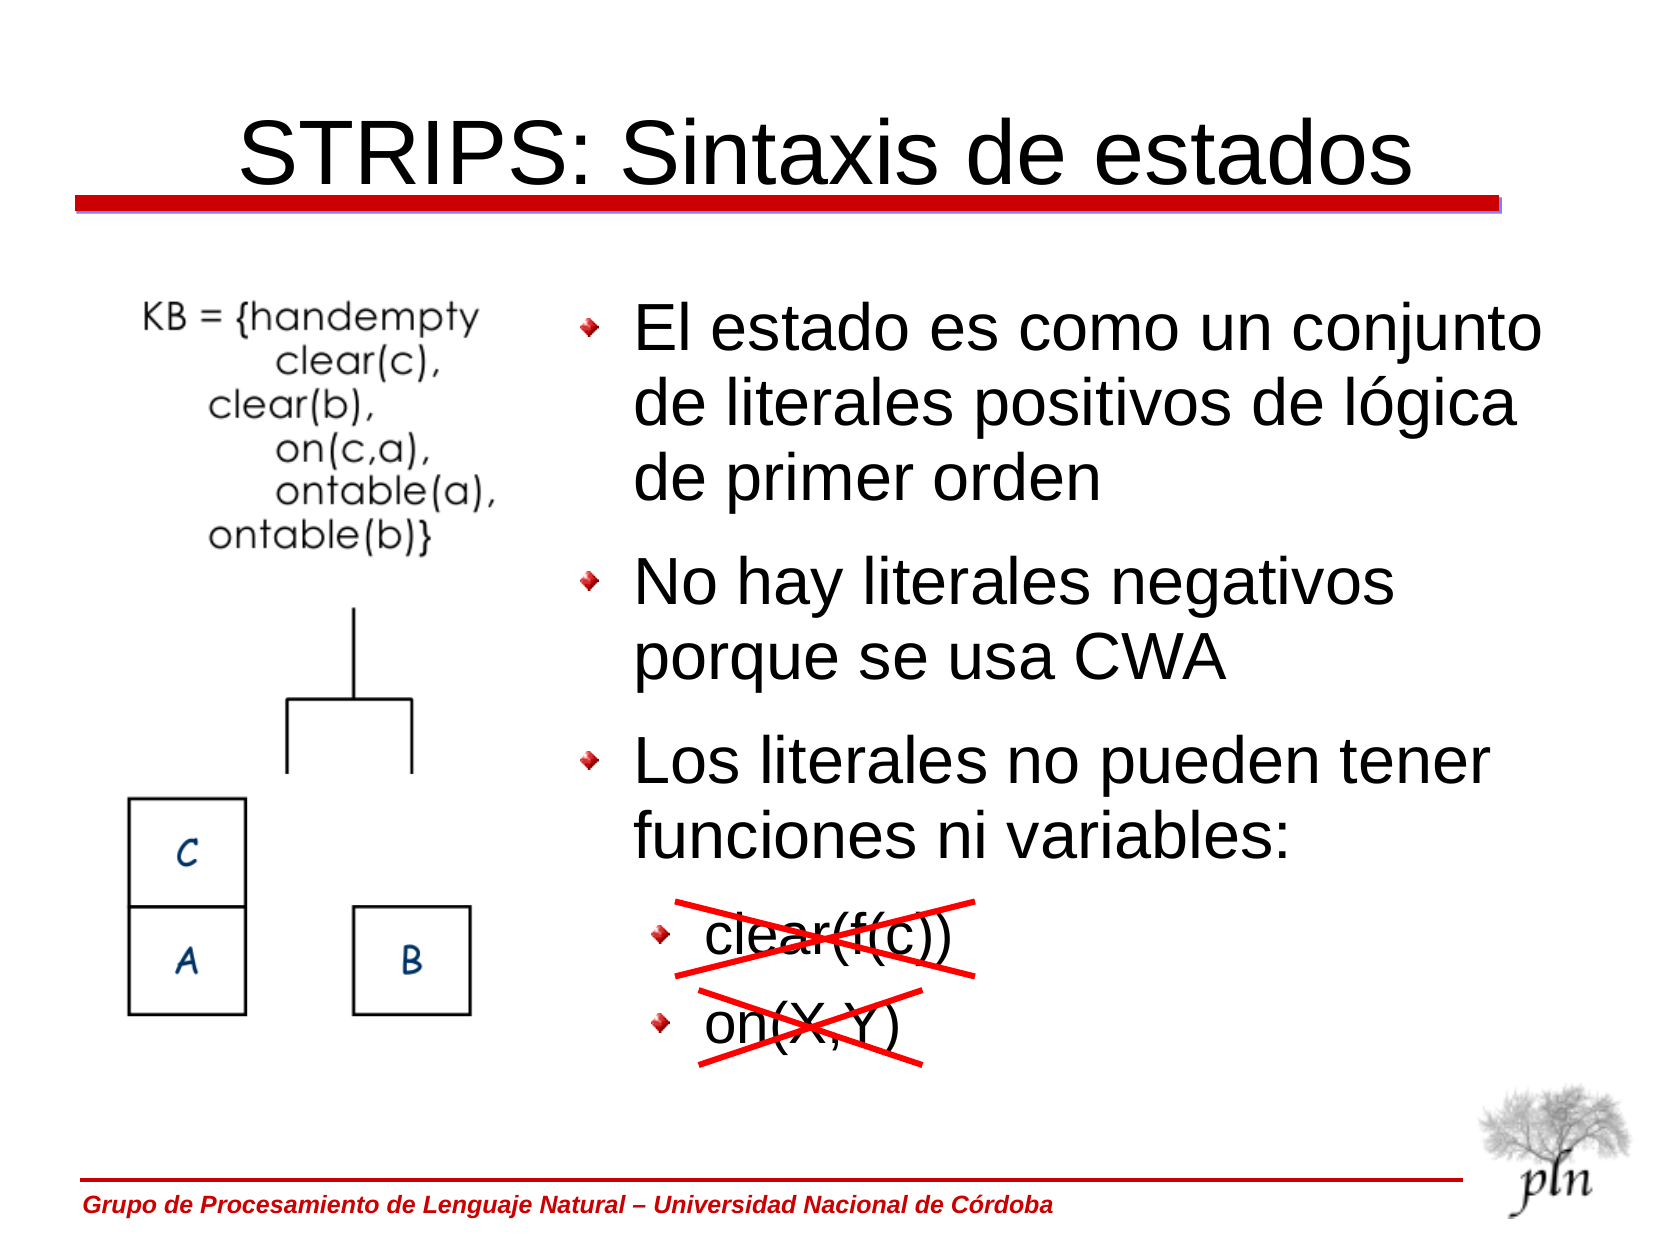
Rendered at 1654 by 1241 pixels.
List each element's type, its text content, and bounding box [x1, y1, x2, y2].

picture [82, 290, 526, 1109]
picture [1477, 1083, 1635, 1219]
title STRIPS: Sintaxis de estados [82, 49, 1571, 257]
list El estado es como un conjunto de literales positivos de lógica de primer orden No hay literales negativos porque se usa CWA Los literales no pueden tener funciones ni variables: clear(f(c)) on(X,Y) [562, 290, 1572, 1109]
